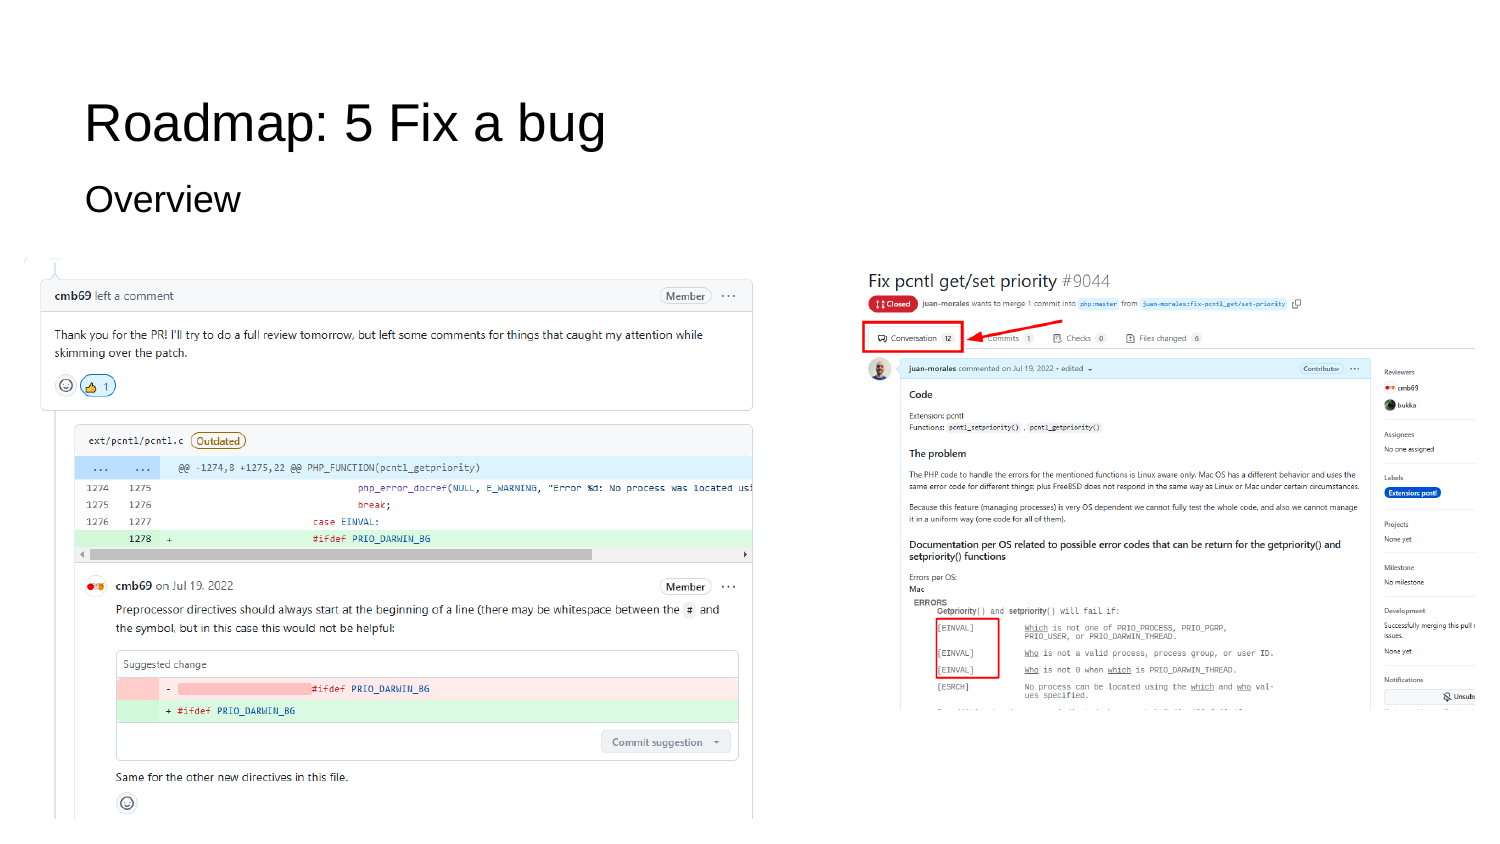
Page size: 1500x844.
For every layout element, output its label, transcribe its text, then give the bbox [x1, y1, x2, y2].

picture [24, 257, 823, 819]
picture [847, 257, 1475, 710]
title Overview [69, 160, 1468, 233]
title Roadmap: 5 Fix a bug [69, 72, 1468, 160]
